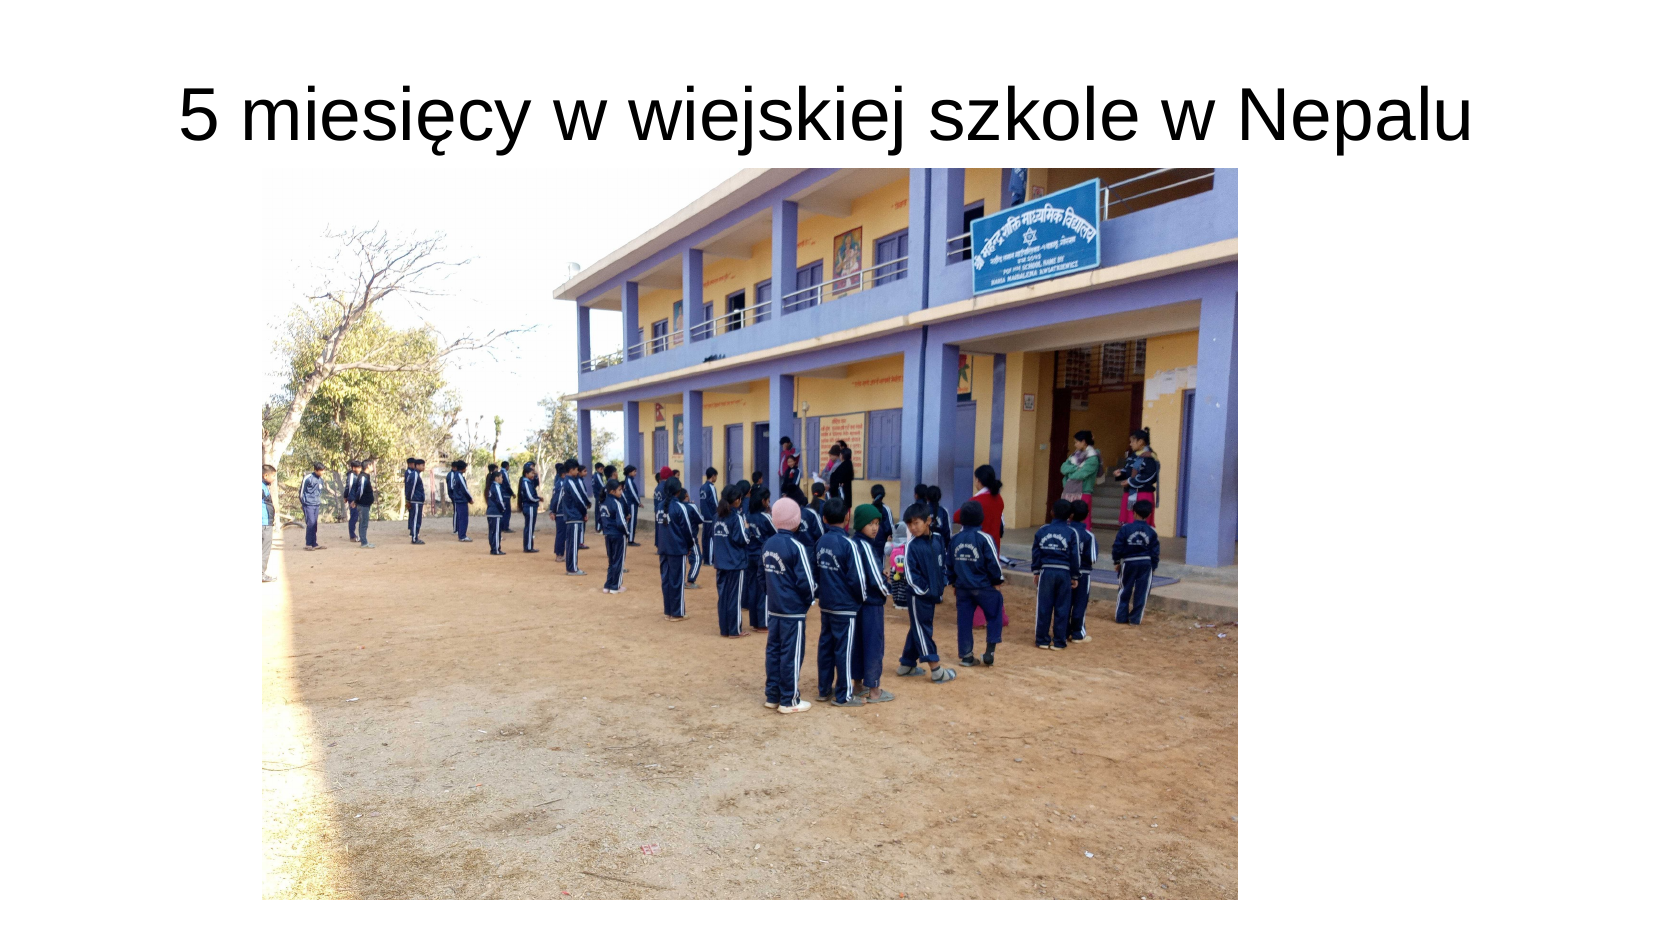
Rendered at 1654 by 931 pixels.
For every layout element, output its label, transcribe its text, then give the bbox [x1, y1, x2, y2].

picture [262, 168, 1238, 901]
title 5 miesięcy w wiejskiej szkole w Nepalu [82, 37, 1571, 193]
